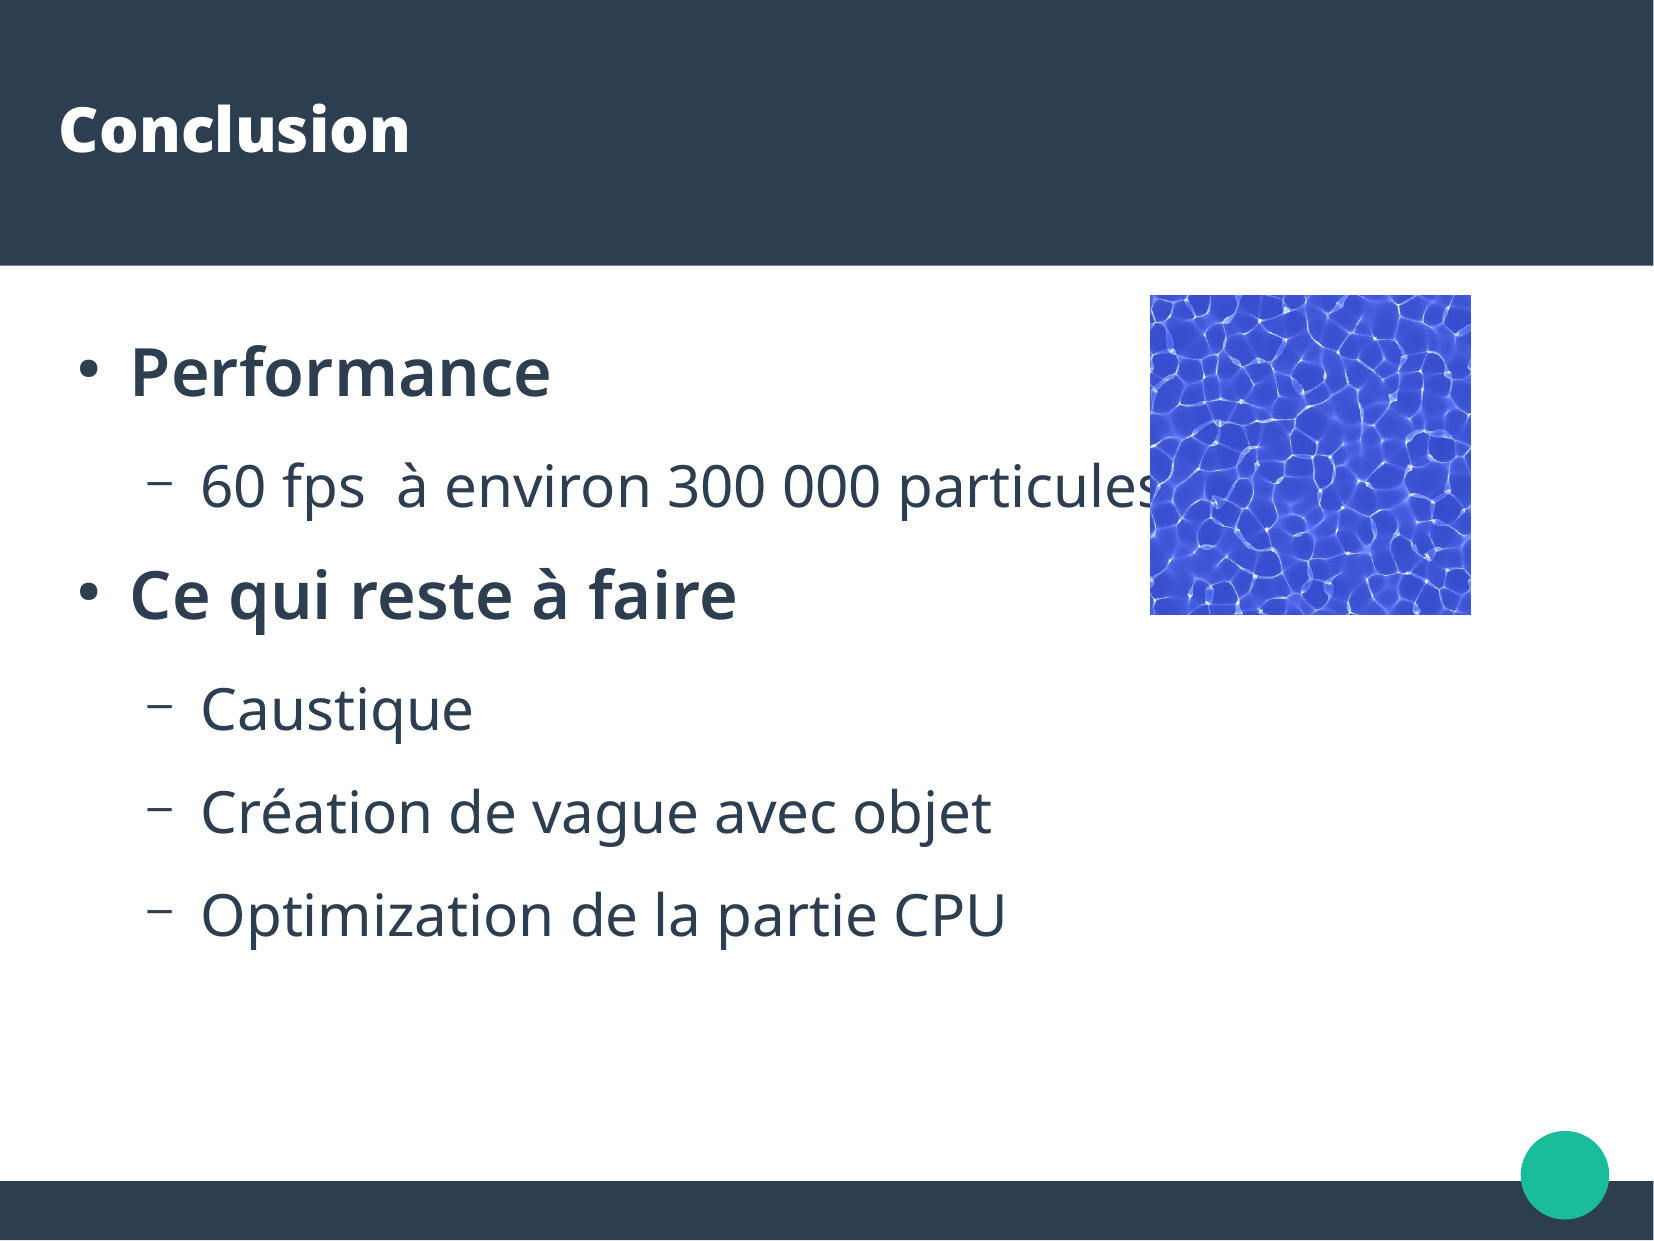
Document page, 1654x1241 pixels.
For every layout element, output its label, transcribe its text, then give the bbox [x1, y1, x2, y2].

list Performance 60 fps à environ 300 000 particules Ce qui reste à faire Caustique Création de vague avec objet Optimization de la partie CPU [59, 324, 1595, 1152]
title Conclusion [59, 49, 1595, 207]
picture [1150, 295, 1471, 616]
